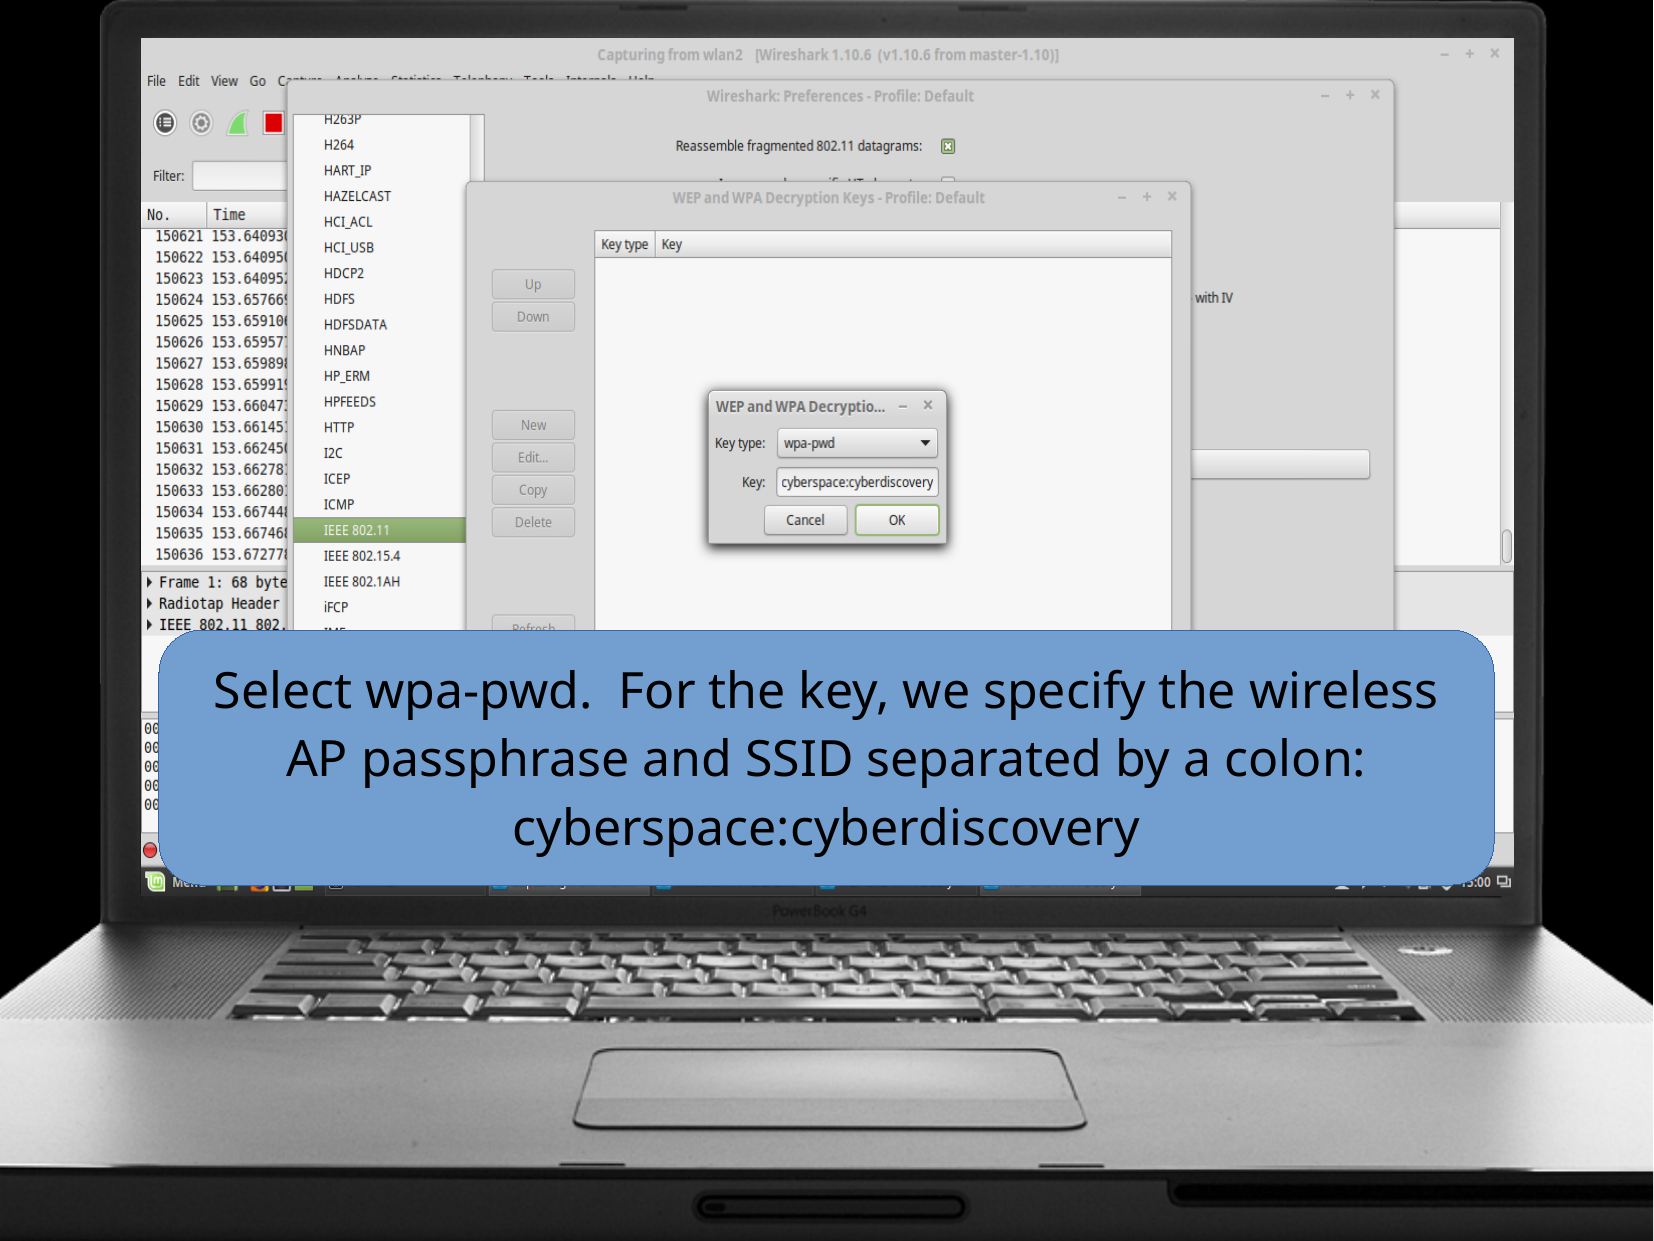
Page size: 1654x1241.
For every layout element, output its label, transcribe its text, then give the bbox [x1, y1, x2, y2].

text_box Select wpa-pwd. For the key, we specify the wireless AP passphrase and SSID separated by a colon: cyberspace:cyberdiscovery [158, 630, 1495, 886]
picture [0, 0, 1654, 1241]
